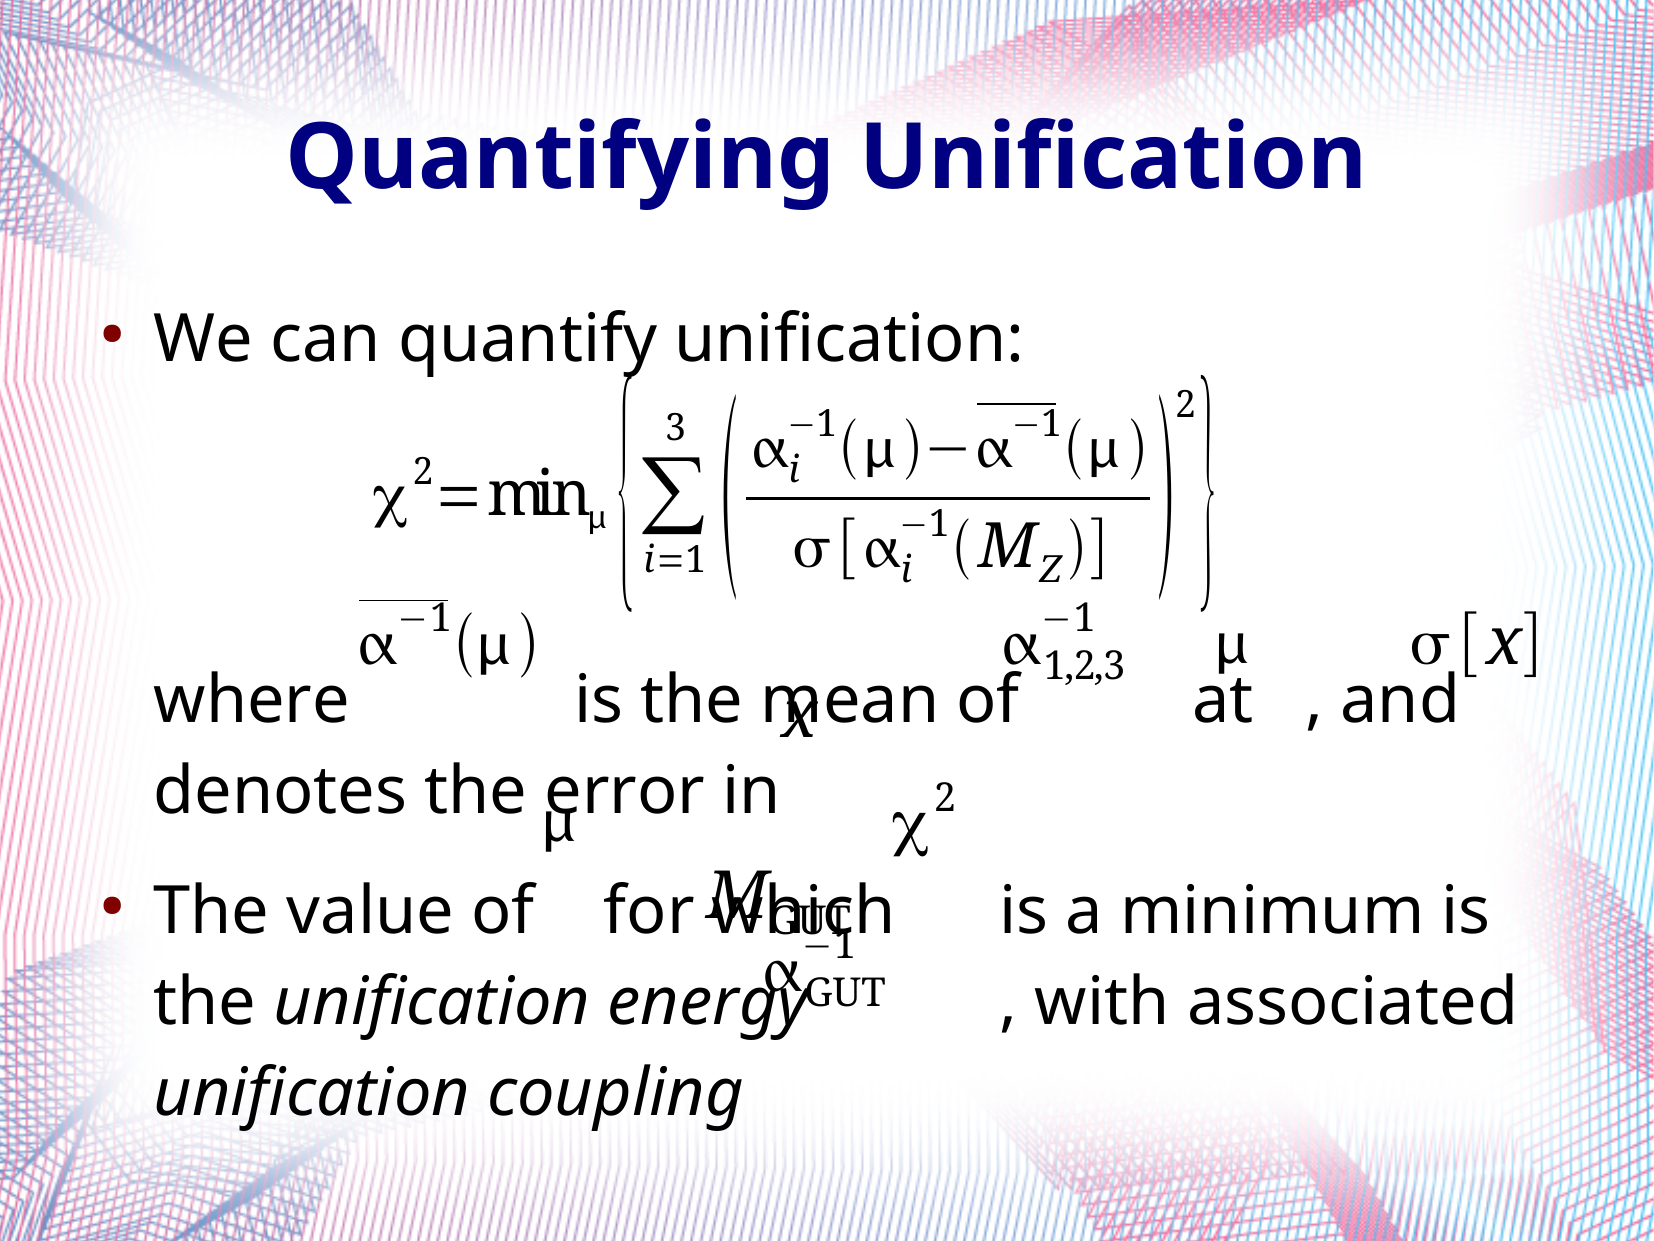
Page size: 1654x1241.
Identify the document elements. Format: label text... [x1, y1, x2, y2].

title Quantifying Unification [82, 56, 1571, 250]
chart [351, 372, 1261, 693]
chart [1402, 605, 1548, 686]
picture [0, 0, 1654, 1241]
list We can quantify unification: where is the mean of at , and denotes the error in The value of for which is a minimum is the unification energy , with associated unification coupling [82, 290, 1571, 1094]
chart [770, 678, 818, 758]
chart [885, 775, 961, 865]
chart [534, 782, 588, 863]
chart [695, 859, 893, 1020]
